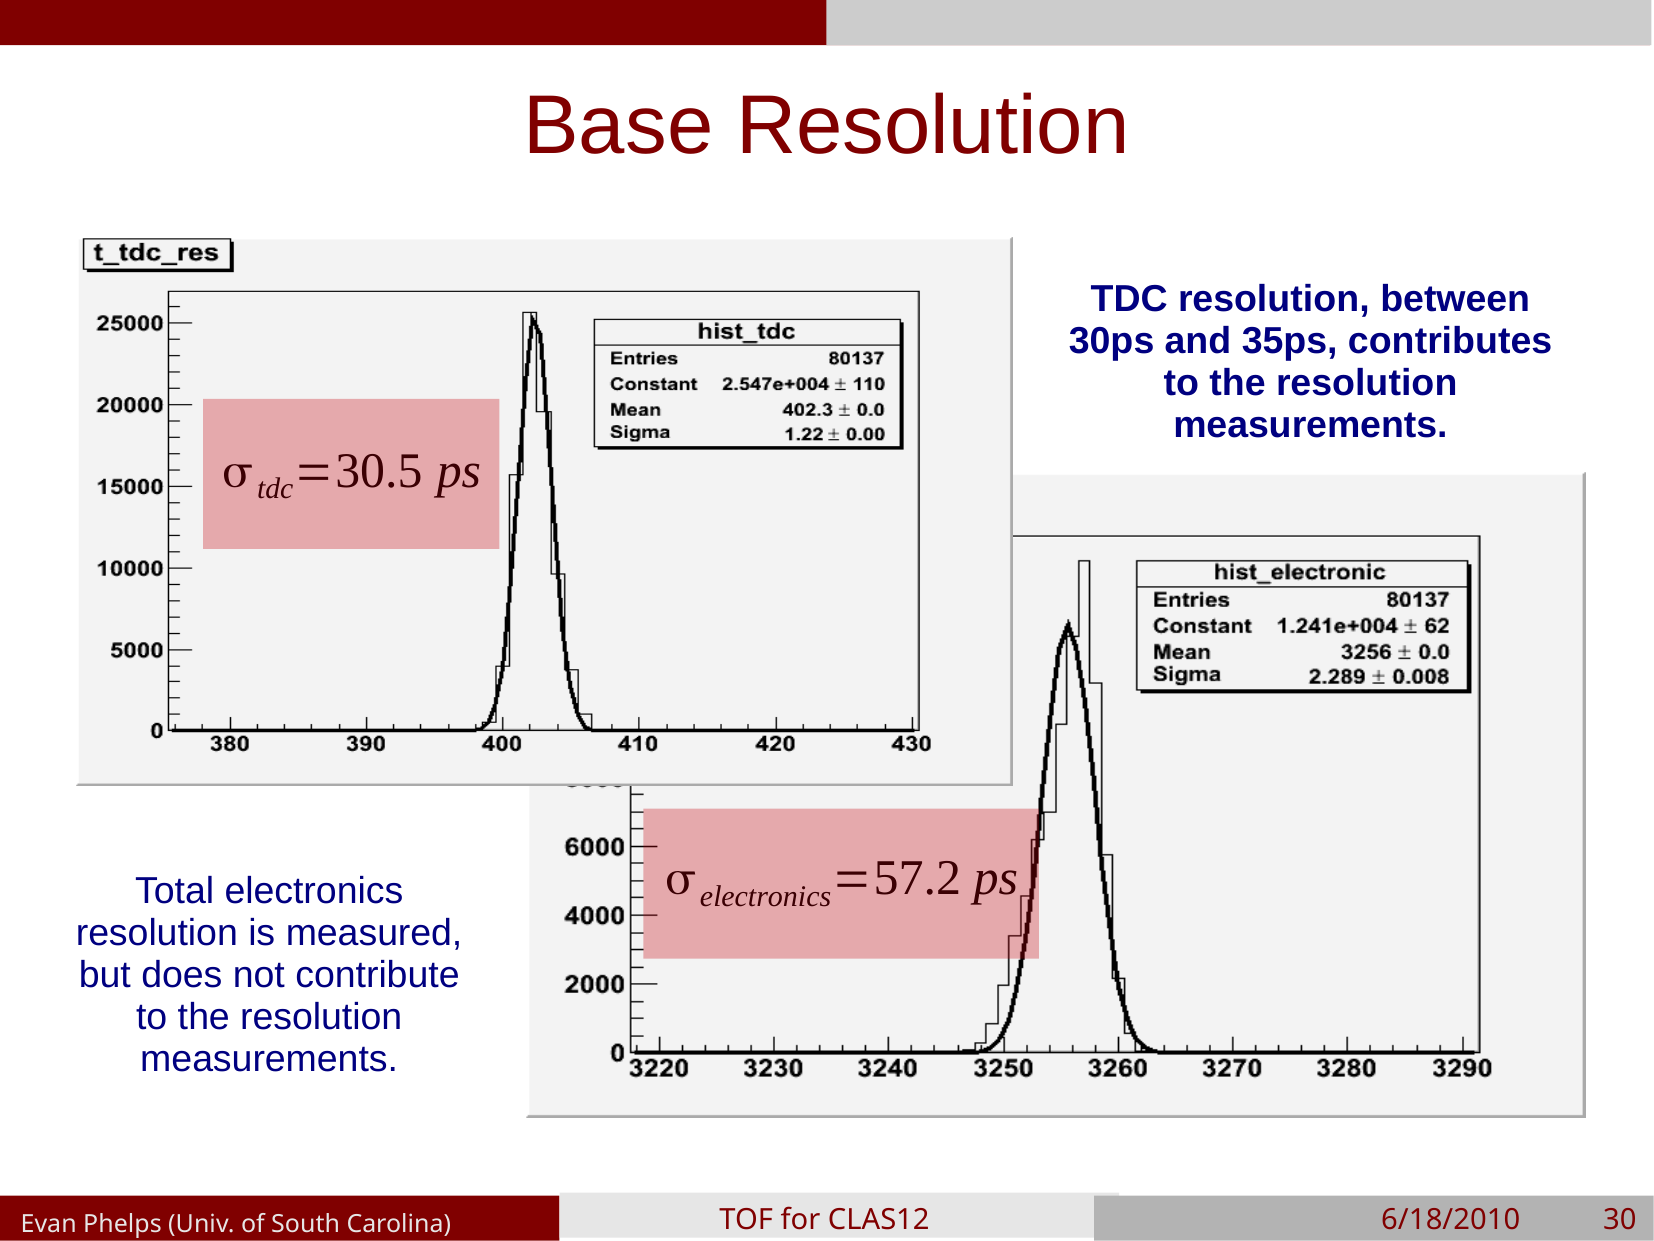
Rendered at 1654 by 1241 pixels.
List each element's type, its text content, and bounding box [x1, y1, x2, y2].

text_box [643, 808, 1039, 959]
title Base Resolution [82, 62, 1571, 187]
text_box Total electronics resolution is measured, but does not contribute to the resolution measurements. [61, 862, 512, 1088]
picture [75, 236, 1586, 1118]
text_box TDC resolution, between 30ps and 35ps, contributes to the resolution measurements. [1054, 270, 1595, 458]
text_box [203, 398, 500, 549]
